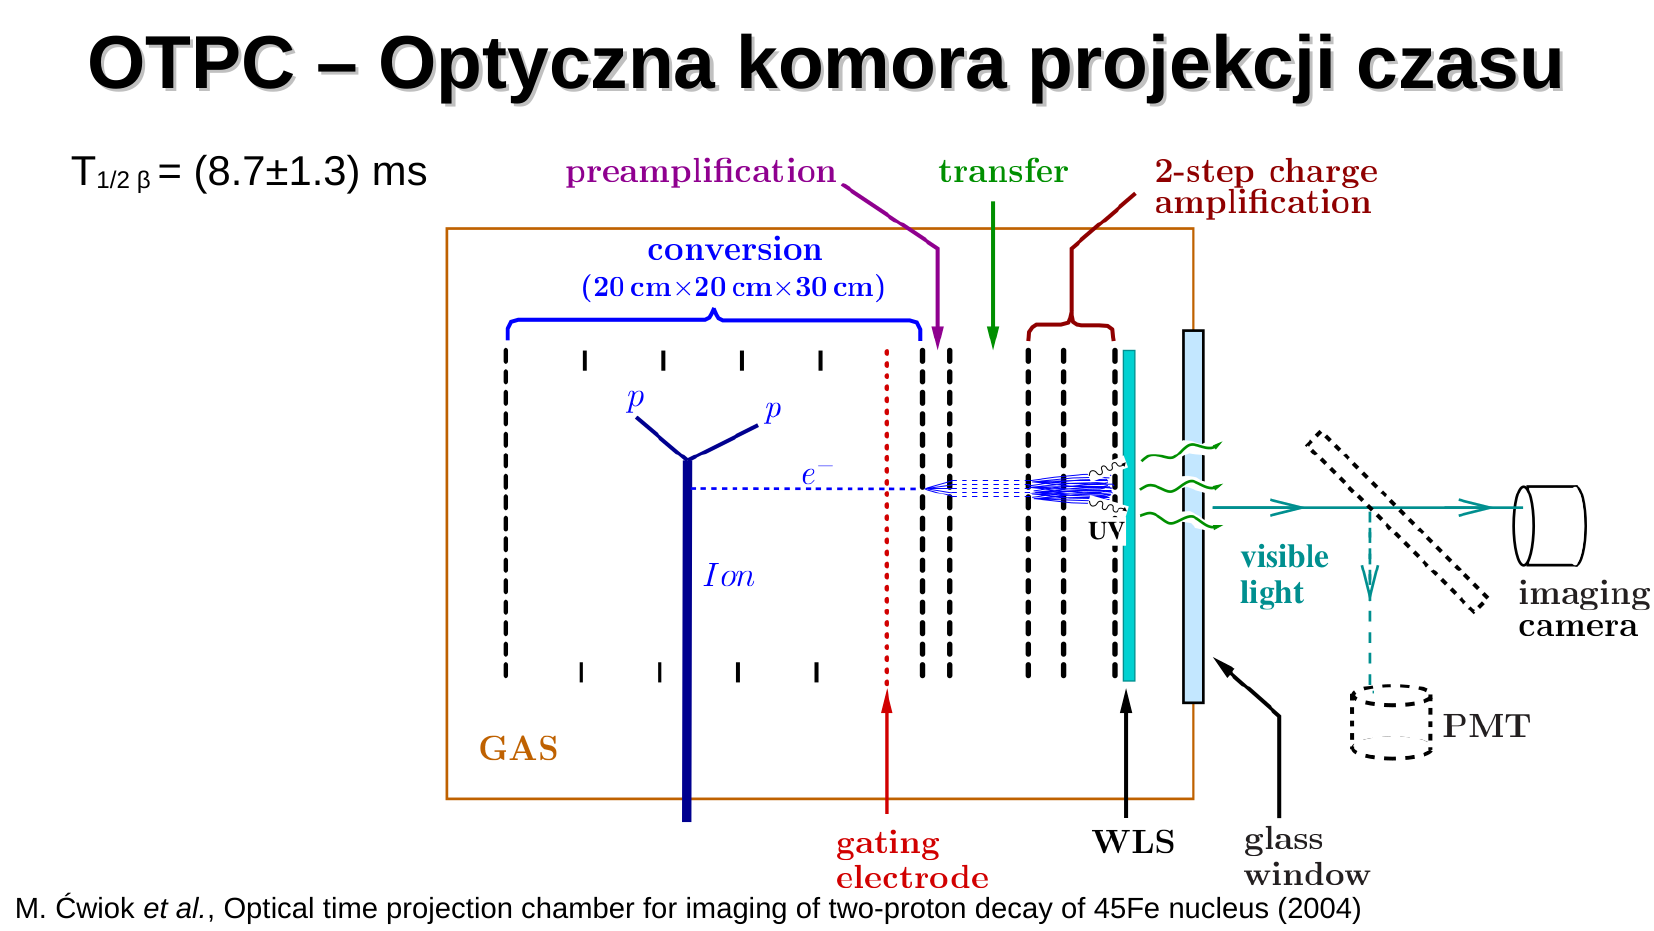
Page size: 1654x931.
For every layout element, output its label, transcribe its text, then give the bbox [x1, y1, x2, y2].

title OTPC – Optyczna komora projekcji czasu [0, 6, 1654, 119]
list T1/2 β = (8.7±1.3) ms [0, 147, 532, 758]
text_box M. Ćwiok et al., Optical time projection chamber for imaging of two-proton decay of 45Fe nucleus (2004) [0, 885, 1654, 931]
picture [429, 119, 1654, 885]
